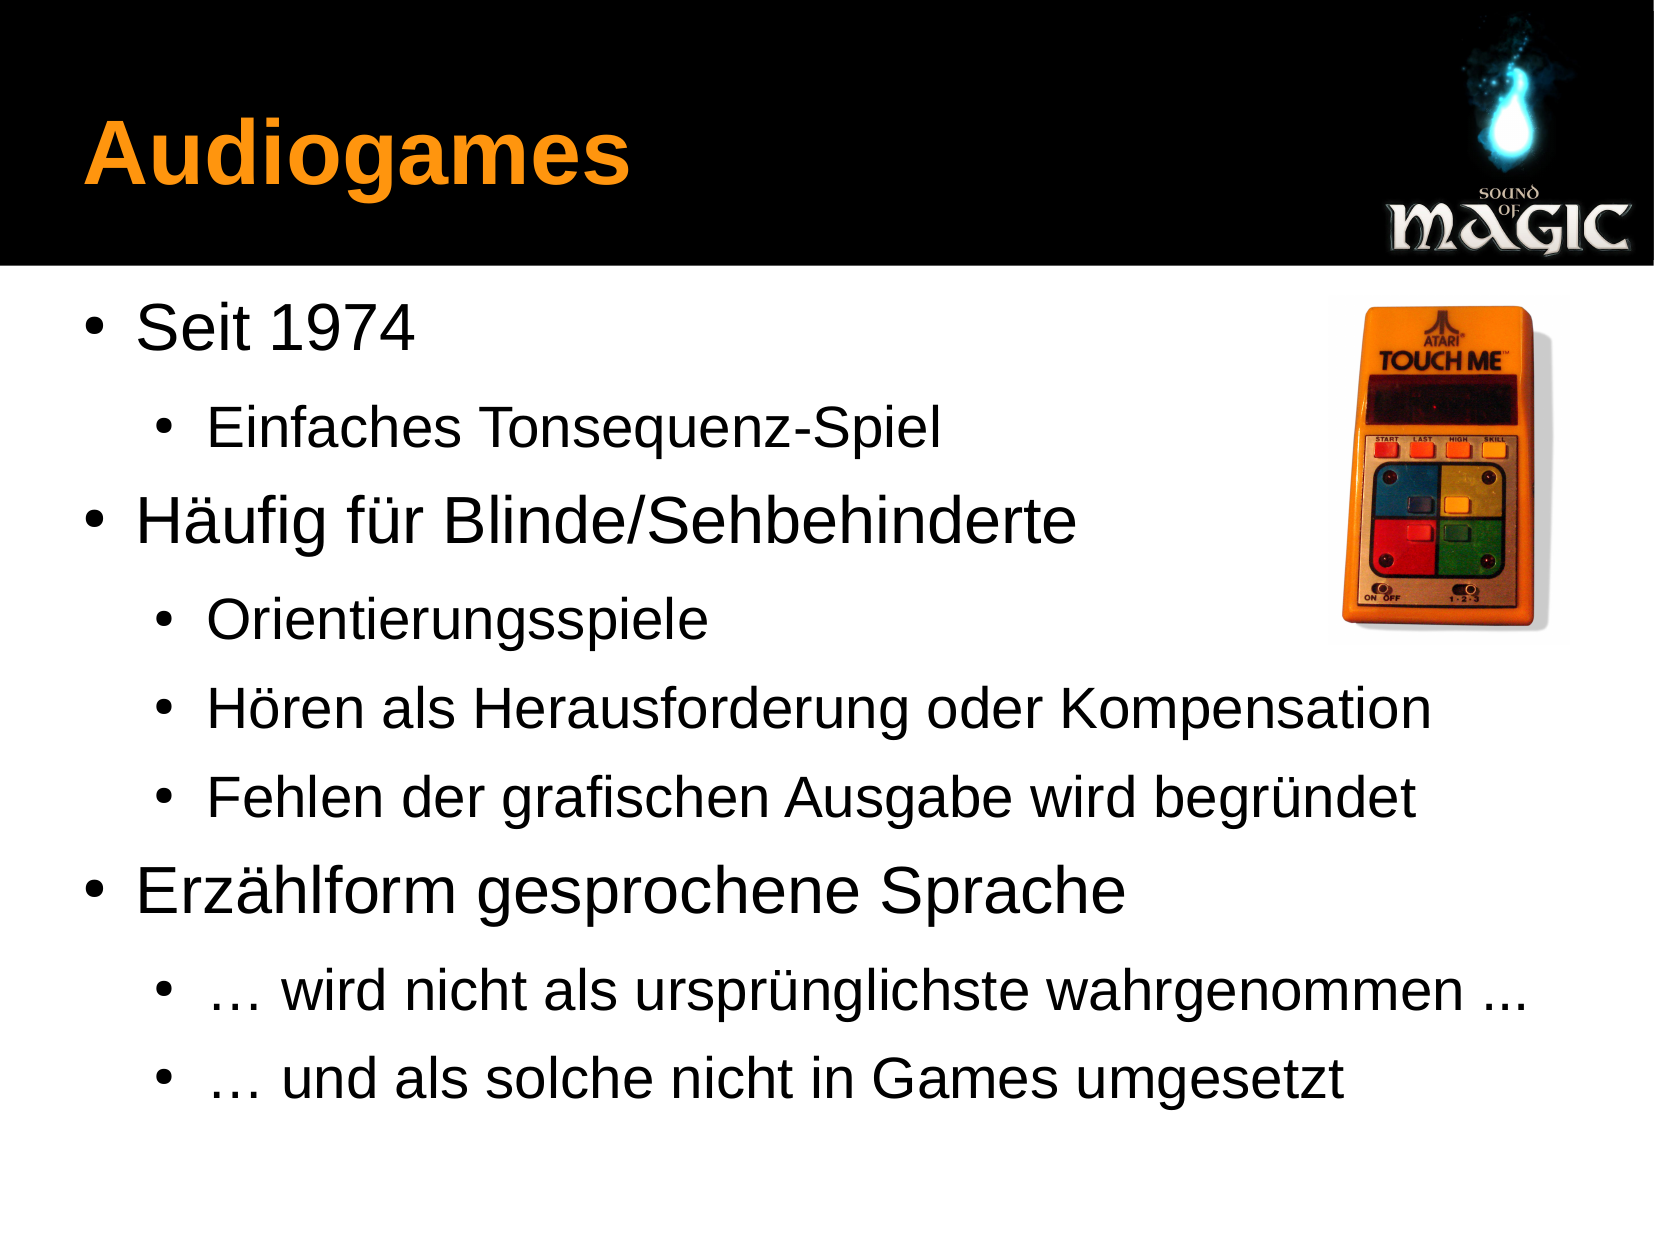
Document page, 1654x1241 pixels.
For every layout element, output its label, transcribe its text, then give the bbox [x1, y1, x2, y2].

list Seit 1974 Einfaches Tonsequenz-Spiel Häufig für Blinde/Sehbehinderte Orientierungsspiele Hören als Herausforderung oder Kompensation Fehlen der grafischen Ausgabe wird begründet Erzählform gesprochene Sprache … wird nicht als ursprünglichste wahrgenommen ... … und als solche nicht in Games umgesetzt [64, 290, 1598, 1110]
picture [1328, 295, 1570, 645]
picture [1364, 11, 1654, 260]
title Audiogames [82, 49, 1571, 257]
